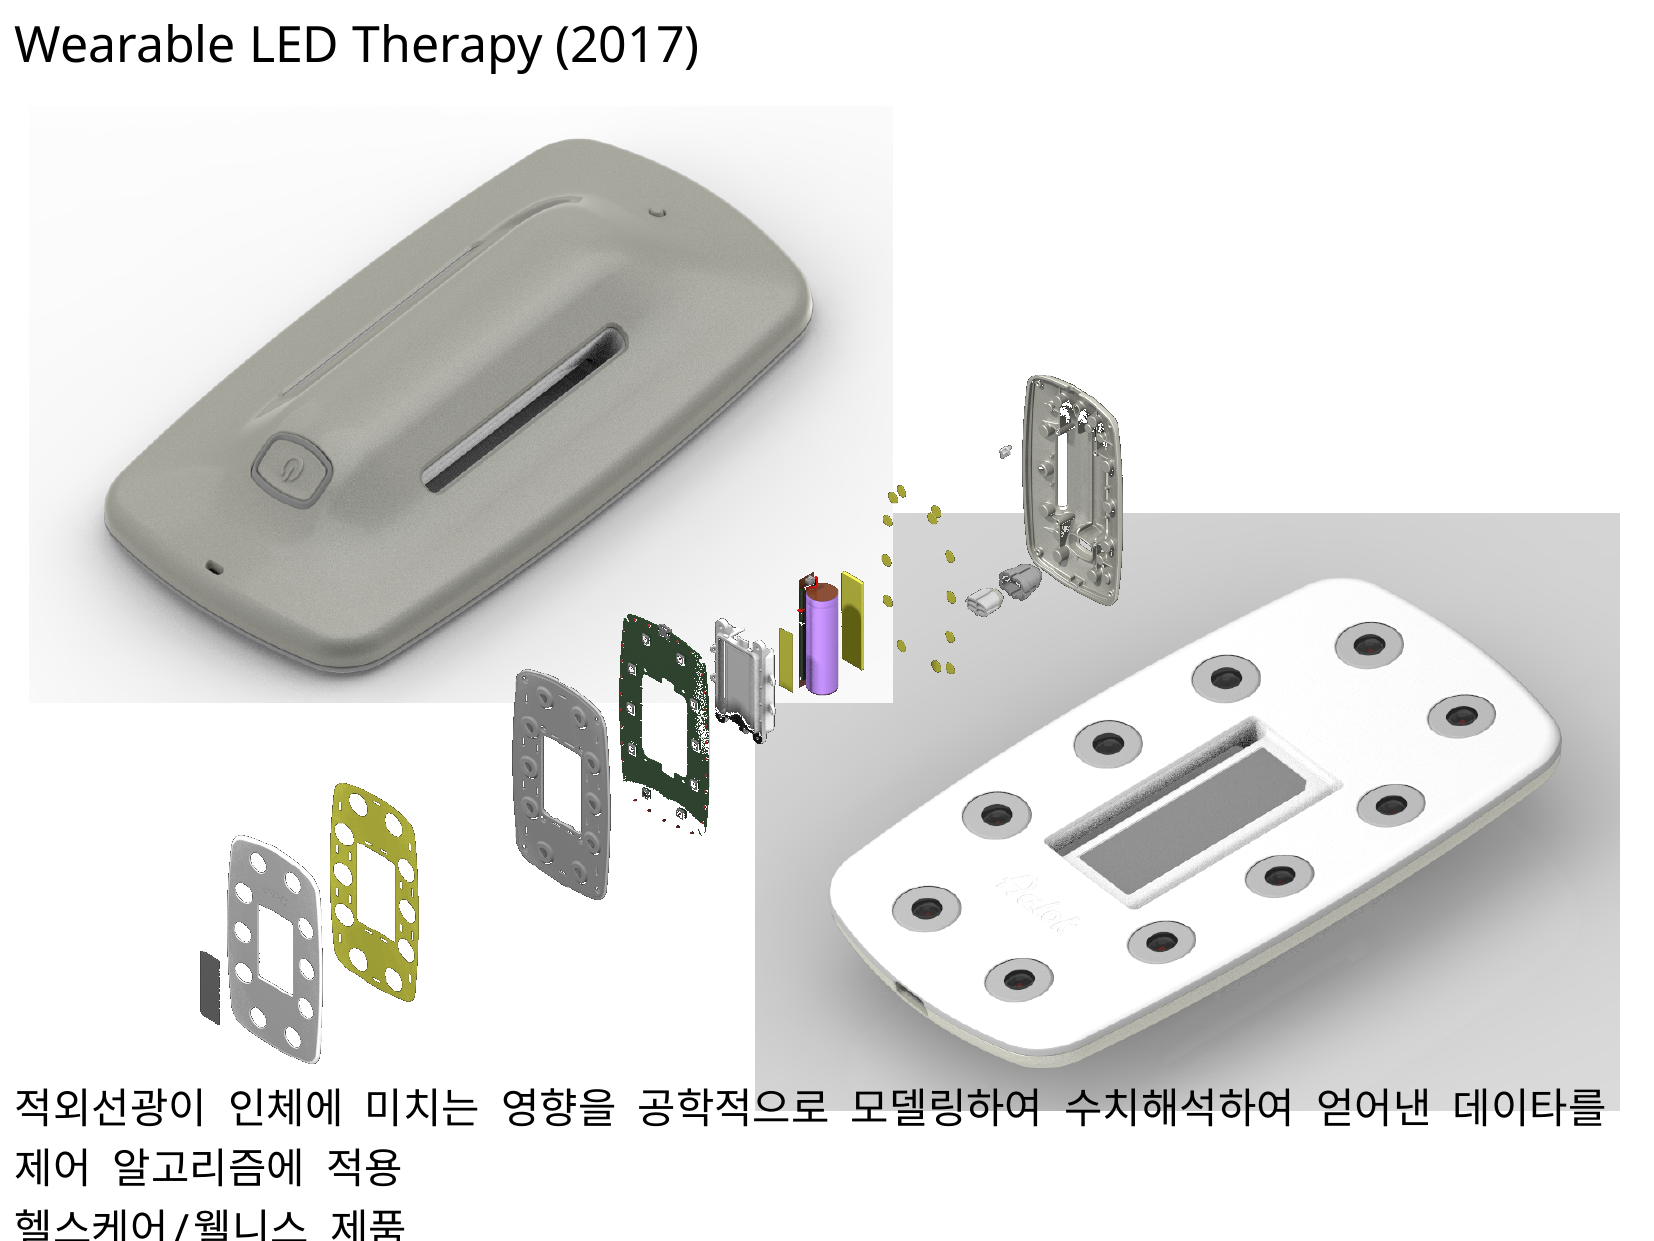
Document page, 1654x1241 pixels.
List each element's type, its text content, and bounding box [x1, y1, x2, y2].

picture [29, 106, 1620, 1039]
text_box Wearable LED Therapy (2017) [0, 0, 1654, 88]
text_box 적외선광이 인체에 미치는 영향을 공학적으로 모델링하여 수치해석하여 얻어낸 데이타를 제어 알고리즘에 적용 헬스케어/웰니스 제품 [0, 1039, 1654, 1235]
